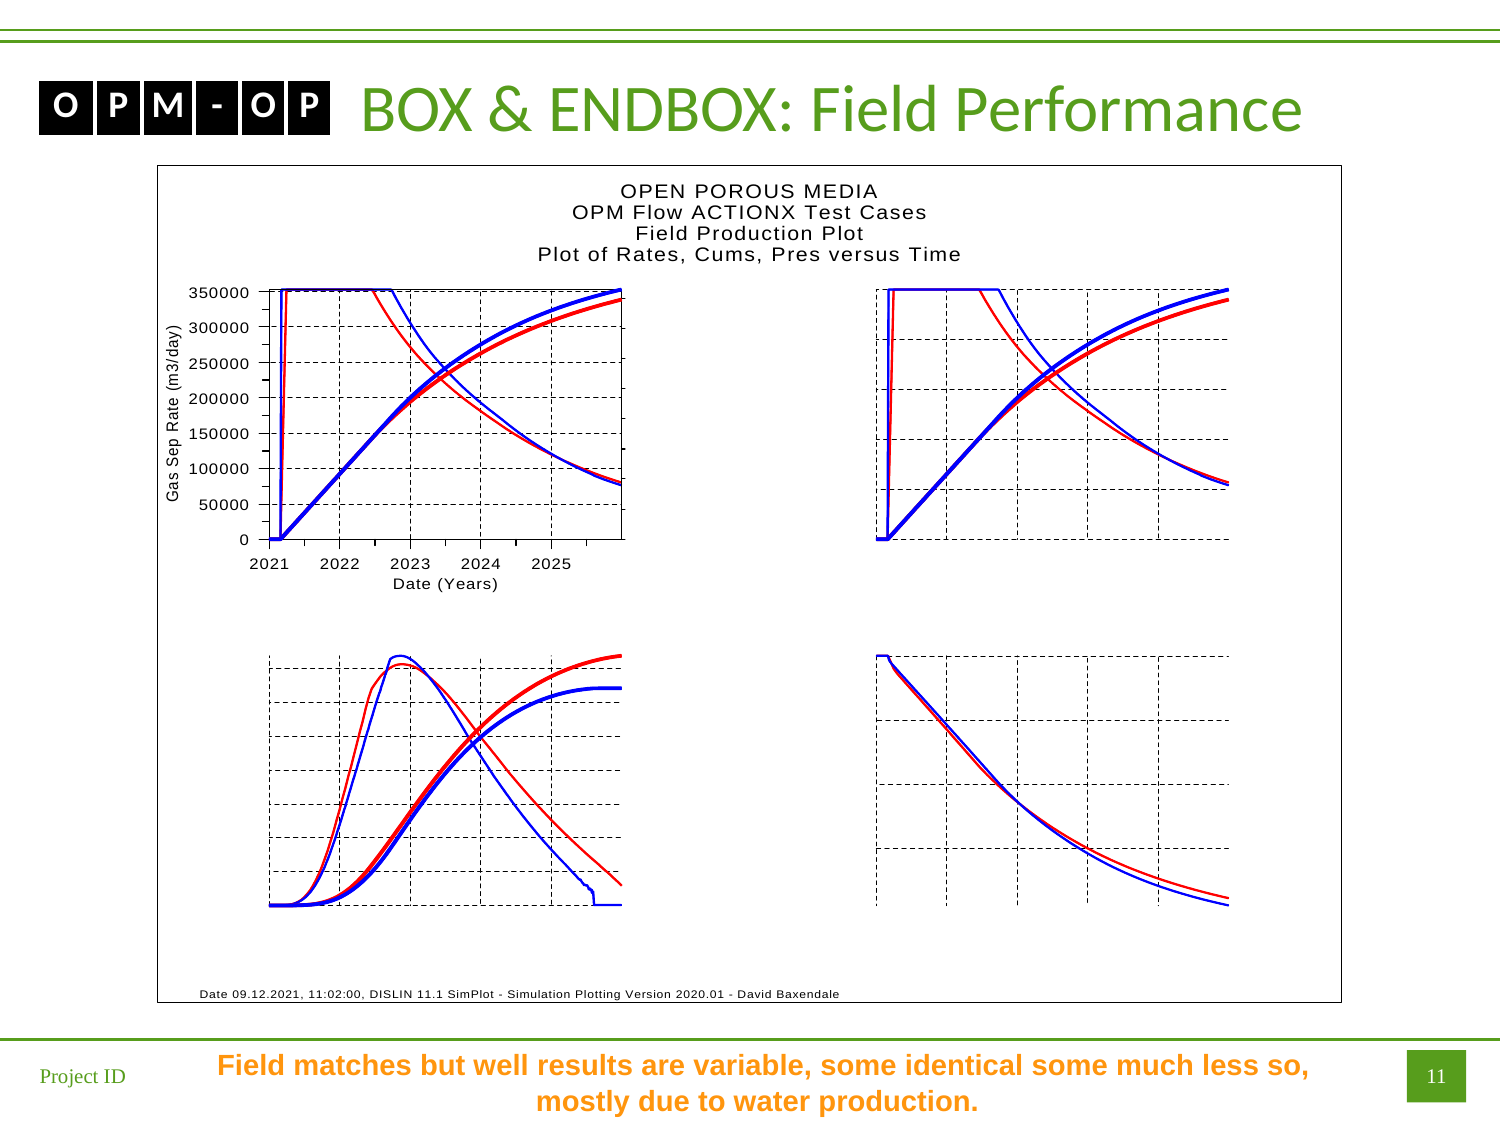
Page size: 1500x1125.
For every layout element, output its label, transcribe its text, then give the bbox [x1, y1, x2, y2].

picture [157, 165, 1343, 1004]
title BOX & ENDBOX: Field Performance [360, 77, 1425, 153]
text_box Field matches but well results are variable, some identical some much less so, mostly due to water production. [165, 1026, 1351, 1125]
